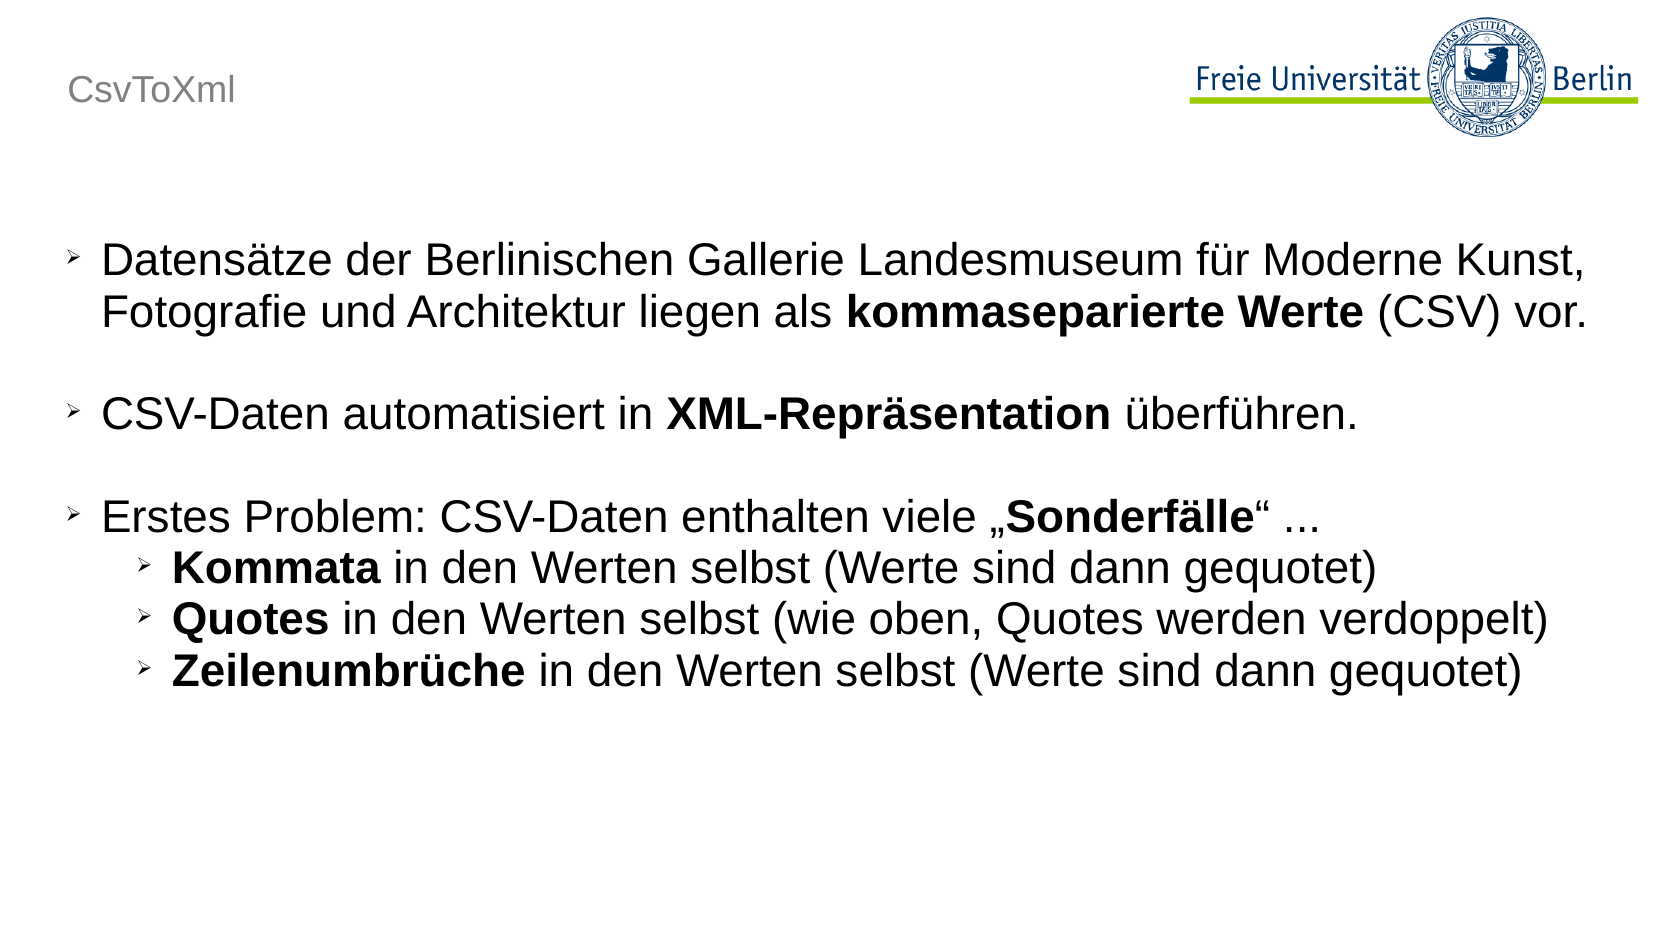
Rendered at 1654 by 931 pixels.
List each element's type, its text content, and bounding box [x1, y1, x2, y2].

text_box Datensätze der Berlinischen Gallerie Landesmuseum für Moderne Kunst, Fotografie und Architektur liegen als kommaseparierte Werte (CSV) vor. CSV-Daten automatisiert in XML-Repräsentation überführen. Erstes Problem: CSV-Daten enthalten viele „Sonderfälle“ ... Kommata in den Werten selbst (Werte sind dann gequotet) Quotes in den Werten selbst (wie oben, Quotes werden verdoppelt) Zeilenumbrüche in den Werten selbst (Werte sind dann gequotet) [50, 227, 1603, 704]
picture [1185, 11, 1642, 142]
text_box CsvToXml [52, 61, 251, 119]
